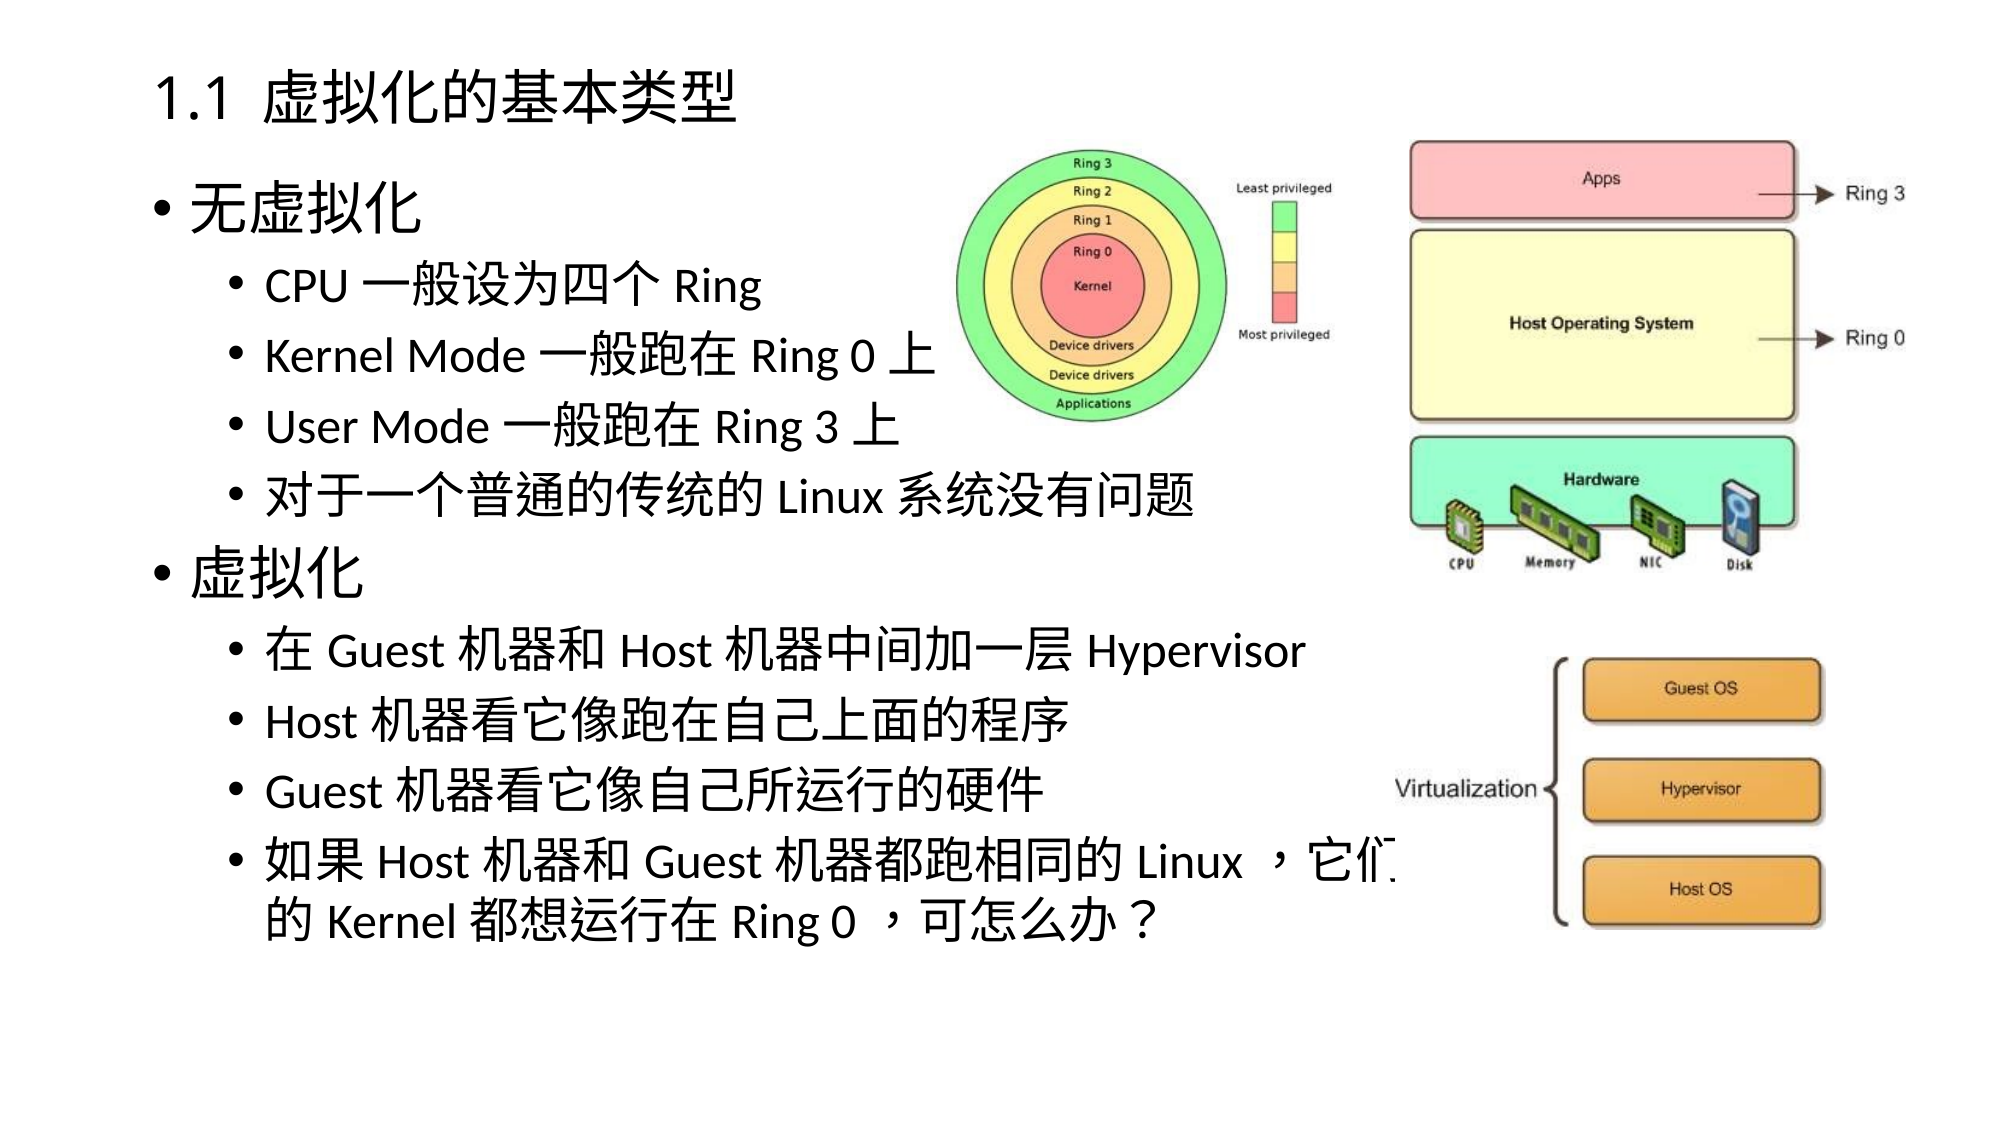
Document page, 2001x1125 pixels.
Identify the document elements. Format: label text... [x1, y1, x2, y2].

picture [1395, 656, 1826, 930]
title 1.1 虚拟化的基本类型 [137, 59, 1863, 140]
list 无虚拟化 CPU一般设为四个Ring Kernel Mode一般跑在Ring 0上 User Mode一般跑在Ring 3上 对于一个普通的传统的Linux系统没有问题 虚拟化 在Guest机器和Host机器中间加一层Hypervisor Host机器看它像跑在自己上面的程序 Guest机器看它像自己所运行的硬件 如果Host机器和Guest机器都跑相同的Linux，它们的Kernel都想运行在Ring 0，可怎么办？ [137, 171, 1425, 1014]
picture [949, 139, 1342, 426]
picture [1409, 139, 1906, 573]
